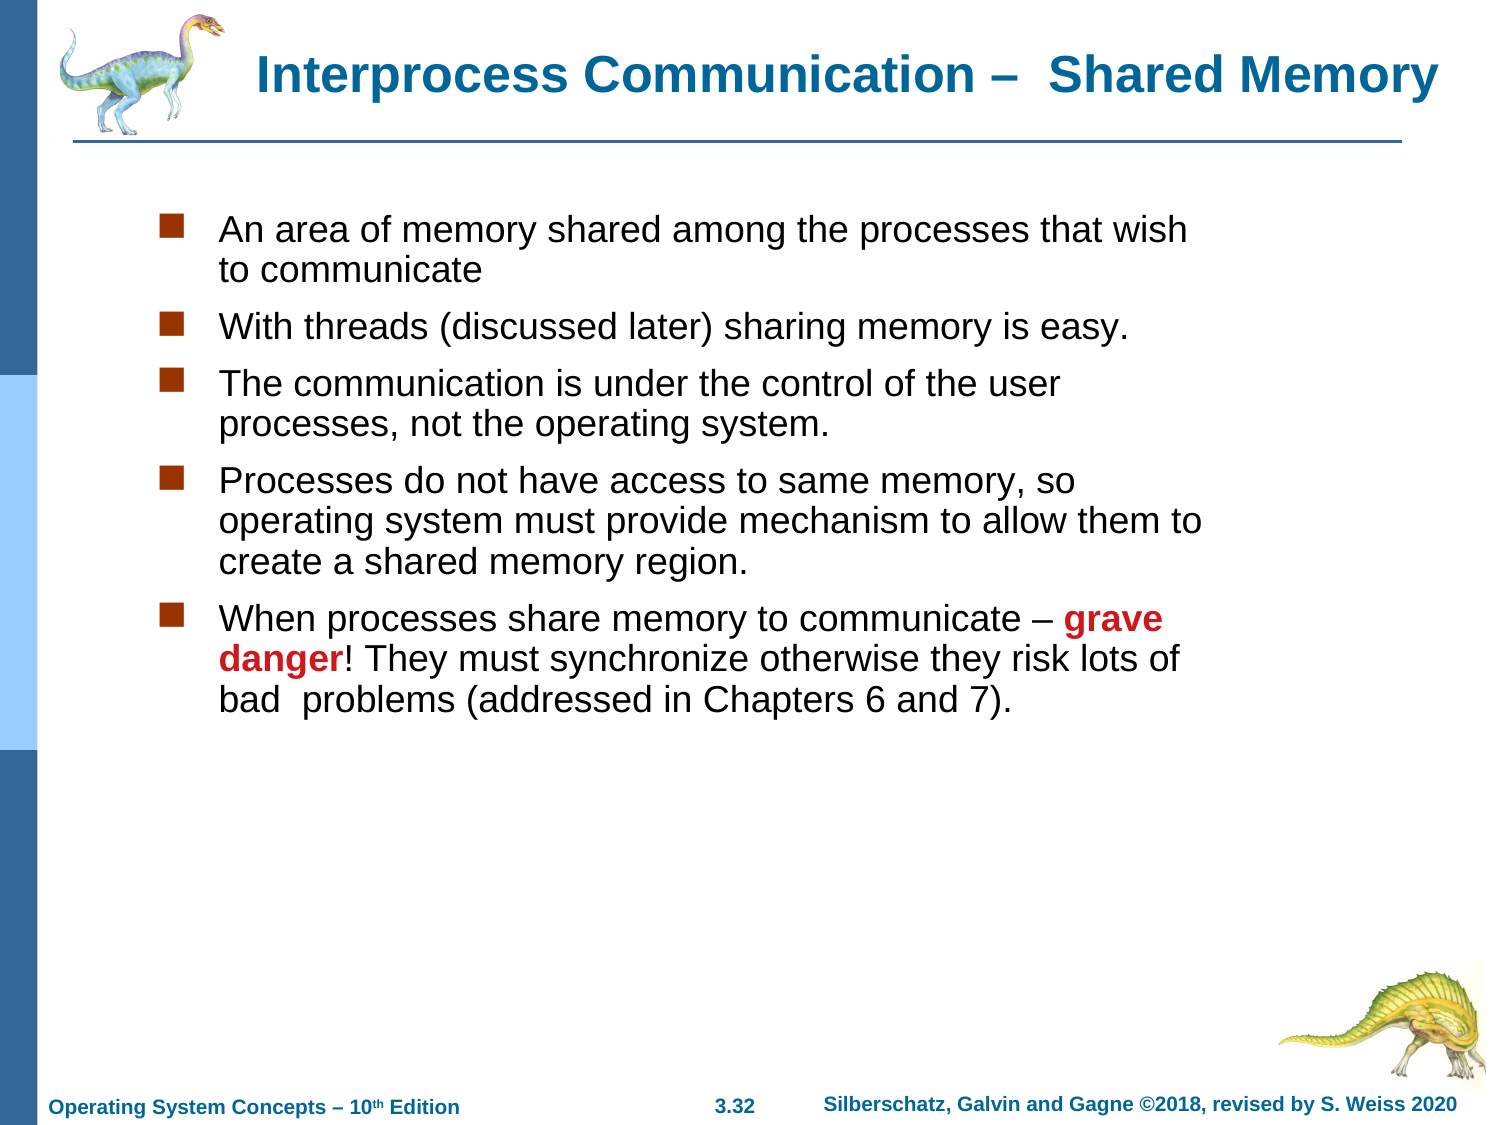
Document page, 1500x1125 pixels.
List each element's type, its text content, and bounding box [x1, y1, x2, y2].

title Interprocess Communication – Shared Memory [173, 15, 1500, 111]
picture [1275, 959, 1486, 1090]
list An area of memory shared among the processes that wish to communicate With threads (discussed later) sharing memory is easy. The communication is under the control of the user processes, not the operating system. Processes do not have access to same memory, so operating system must provide mechanism to allow them to create a shared memory region. When processes share memory to communicate – grave danger! They must synchronize otherwise they risk lots of bad problems (addressed in Chapters 6 and 7). [147, 202, 1234, 946]
picture [46, 0, 243, 149]
picture [1140, 1096, 1148, 1101]
